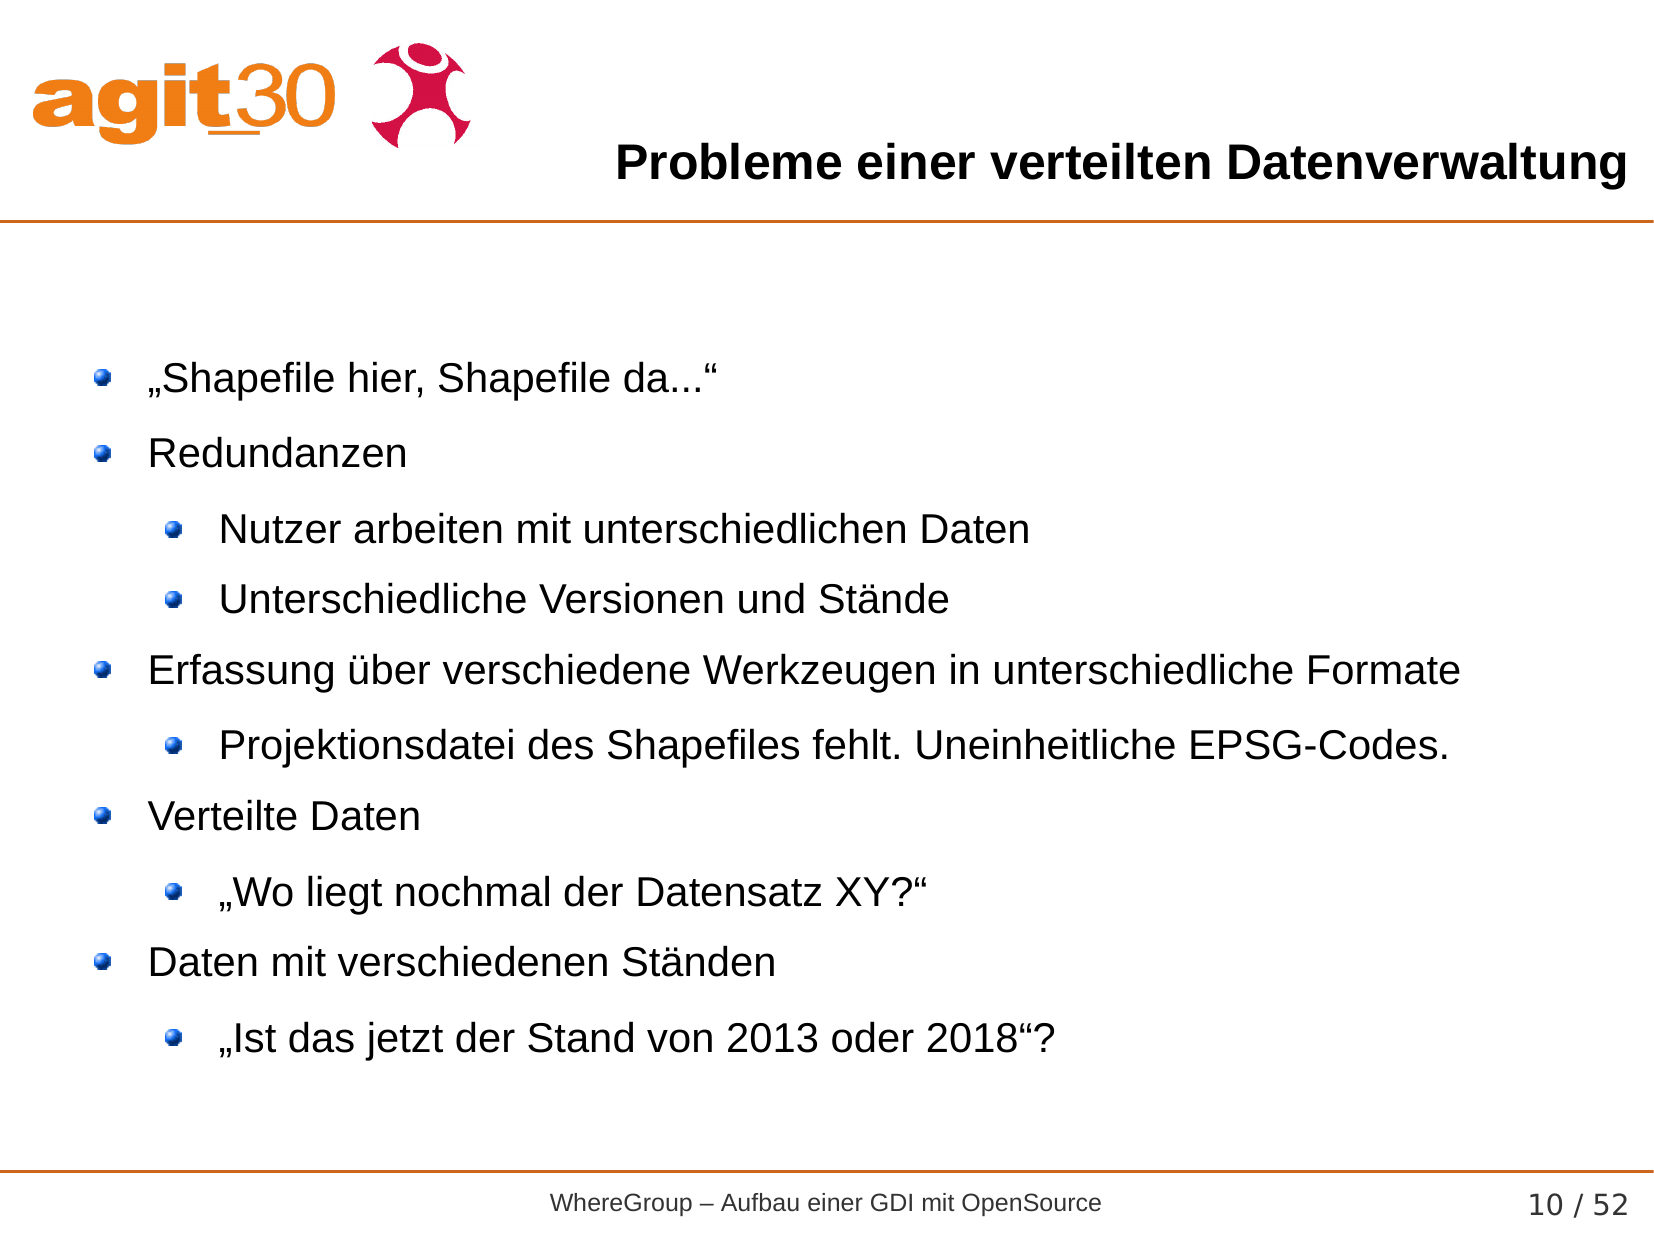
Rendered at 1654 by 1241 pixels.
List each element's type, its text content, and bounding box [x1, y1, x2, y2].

picture [29, 58, 340, 148]
list „Shapefile hier, Shapefile da...“ Redundanzen Nutzer arbeiten mit unterschiedlichen Daten Unterschiedliche Versionen und Stände Erfassung über verschiedene Werkzeugen in unterschiedliche Formate Projektionsdatei des Shapefiles fehlt. Uneinheitliche EPSG-Codes. Verteilte Daten „Wo liegt nochmal der Datensatz XY?“ Daten mit verschiedenen Ständen „Ist das jetzt der Stand von 2013 oder 2018“? [76, 354, 1565, 1173]
title Probleme einer verteilten Datenverwaltung [242, 118, 1630, 207]
